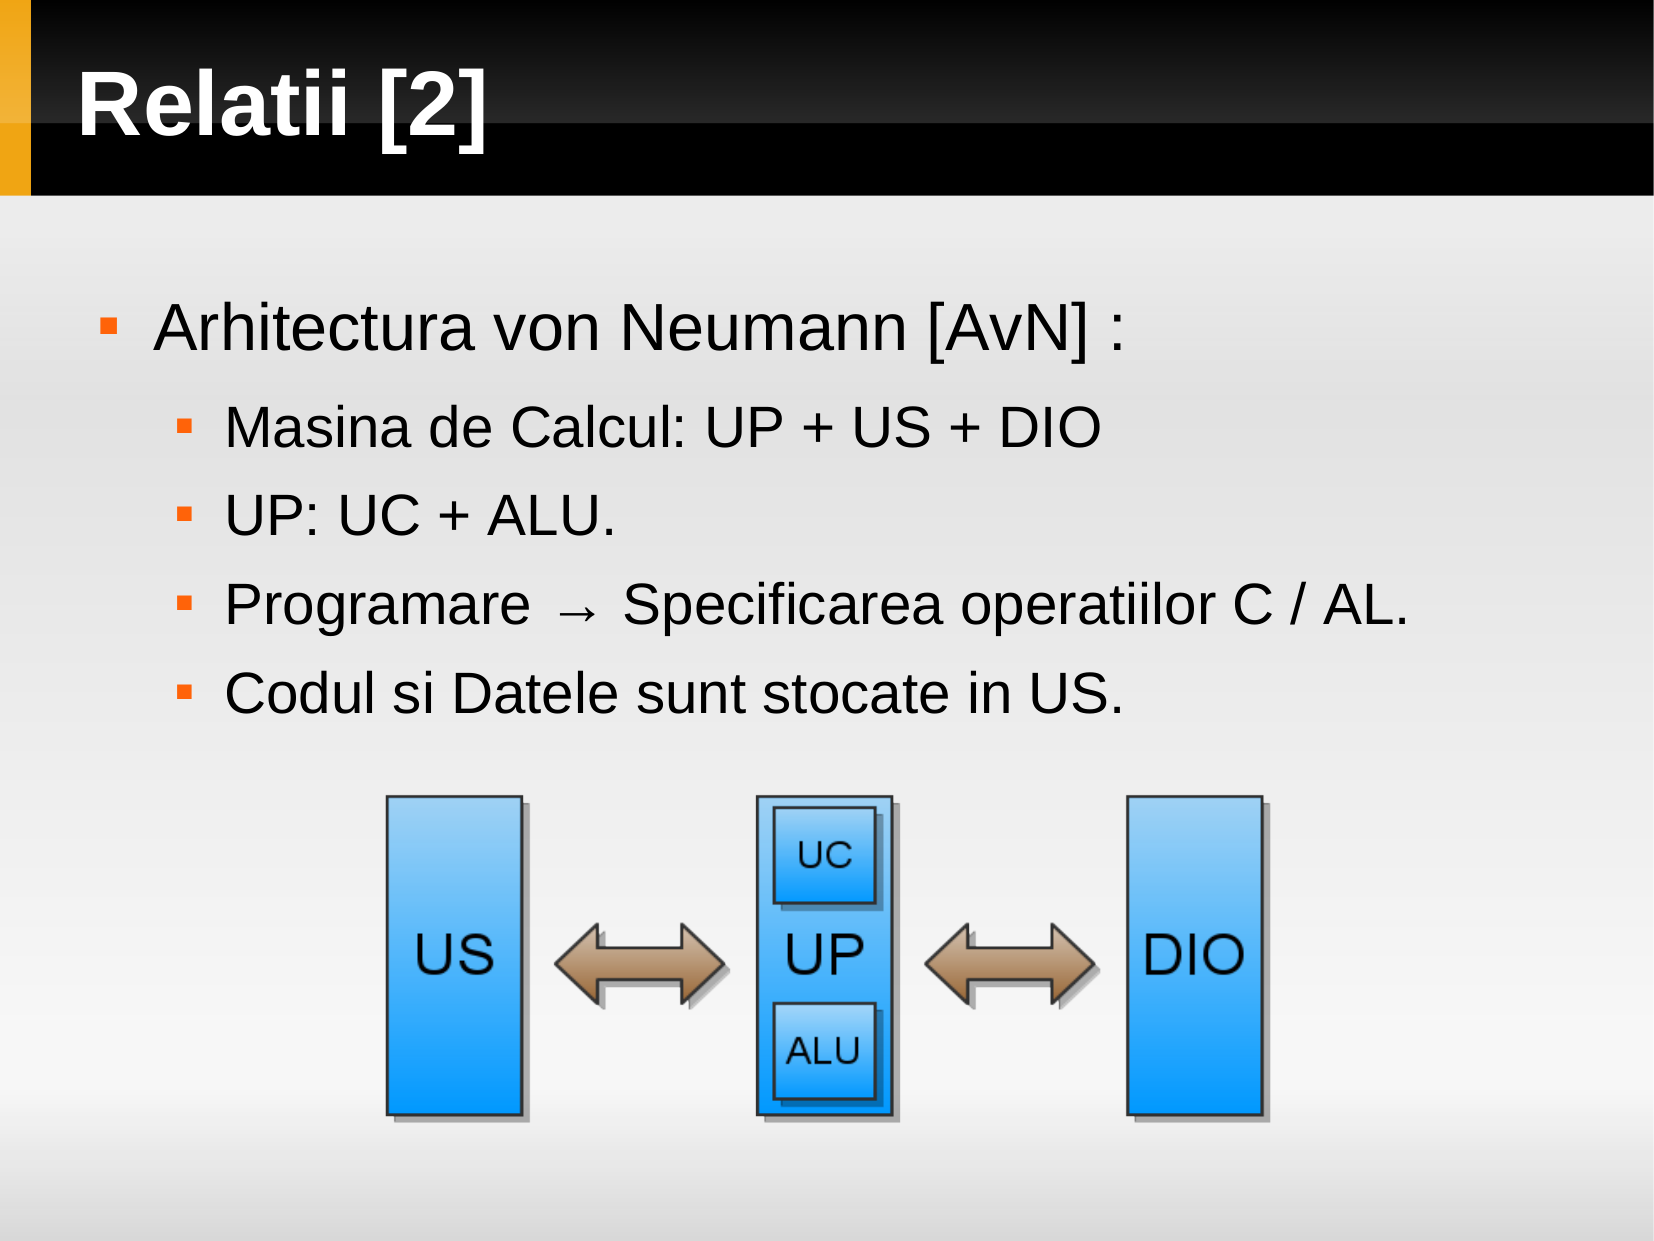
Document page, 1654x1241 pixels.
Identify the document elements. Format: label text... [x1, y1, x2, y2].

list Arhitectura von Neumann [AvN] : Masina de Calcul: UP + US + DIO UP: UC + ALU. Programare → Specificarea operatiilor C / AL. Codul si Datele sunt stocate in US. [82, 290, 1576, 751]
title Relatii [2] [76, 7, 1565, 200]
picture [0, 0, 1654, 1241]
